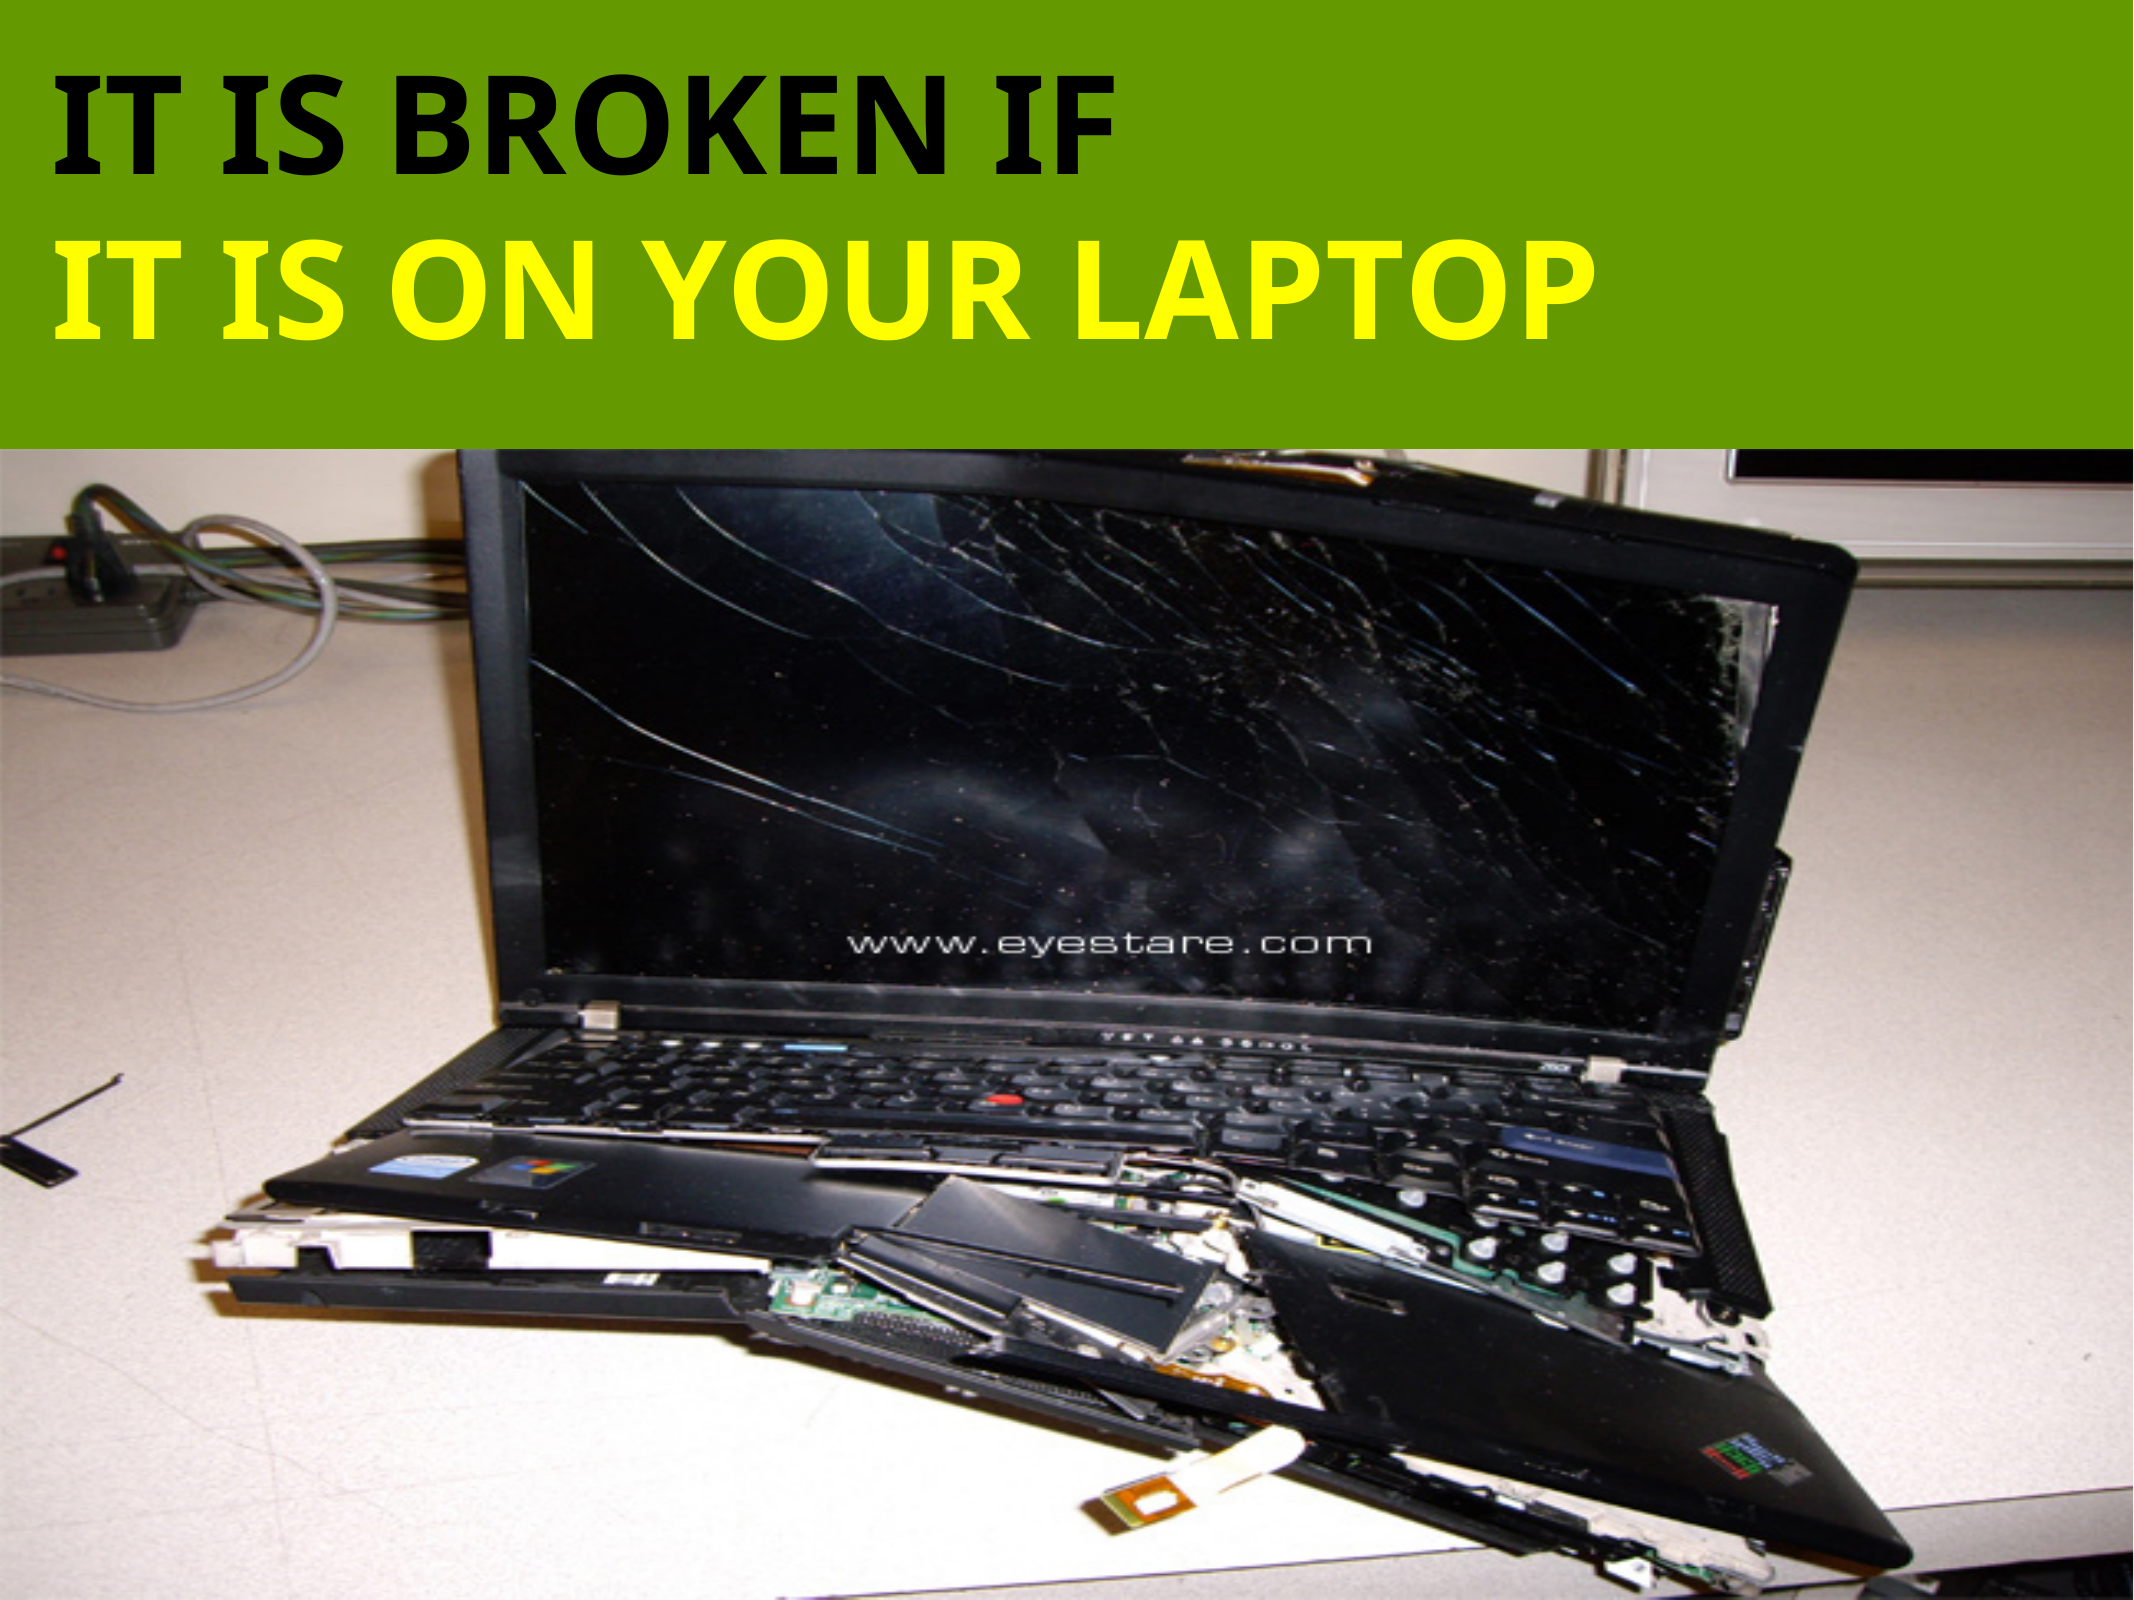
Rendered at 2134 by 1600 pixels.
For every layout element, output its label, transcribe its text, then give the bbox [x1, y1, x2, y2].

text_box IT IS BROKEN IF IT IS ON YOUR LAPTOP [41, 37, 2063, 413]
picture [0, 449, 2134, 1600]
